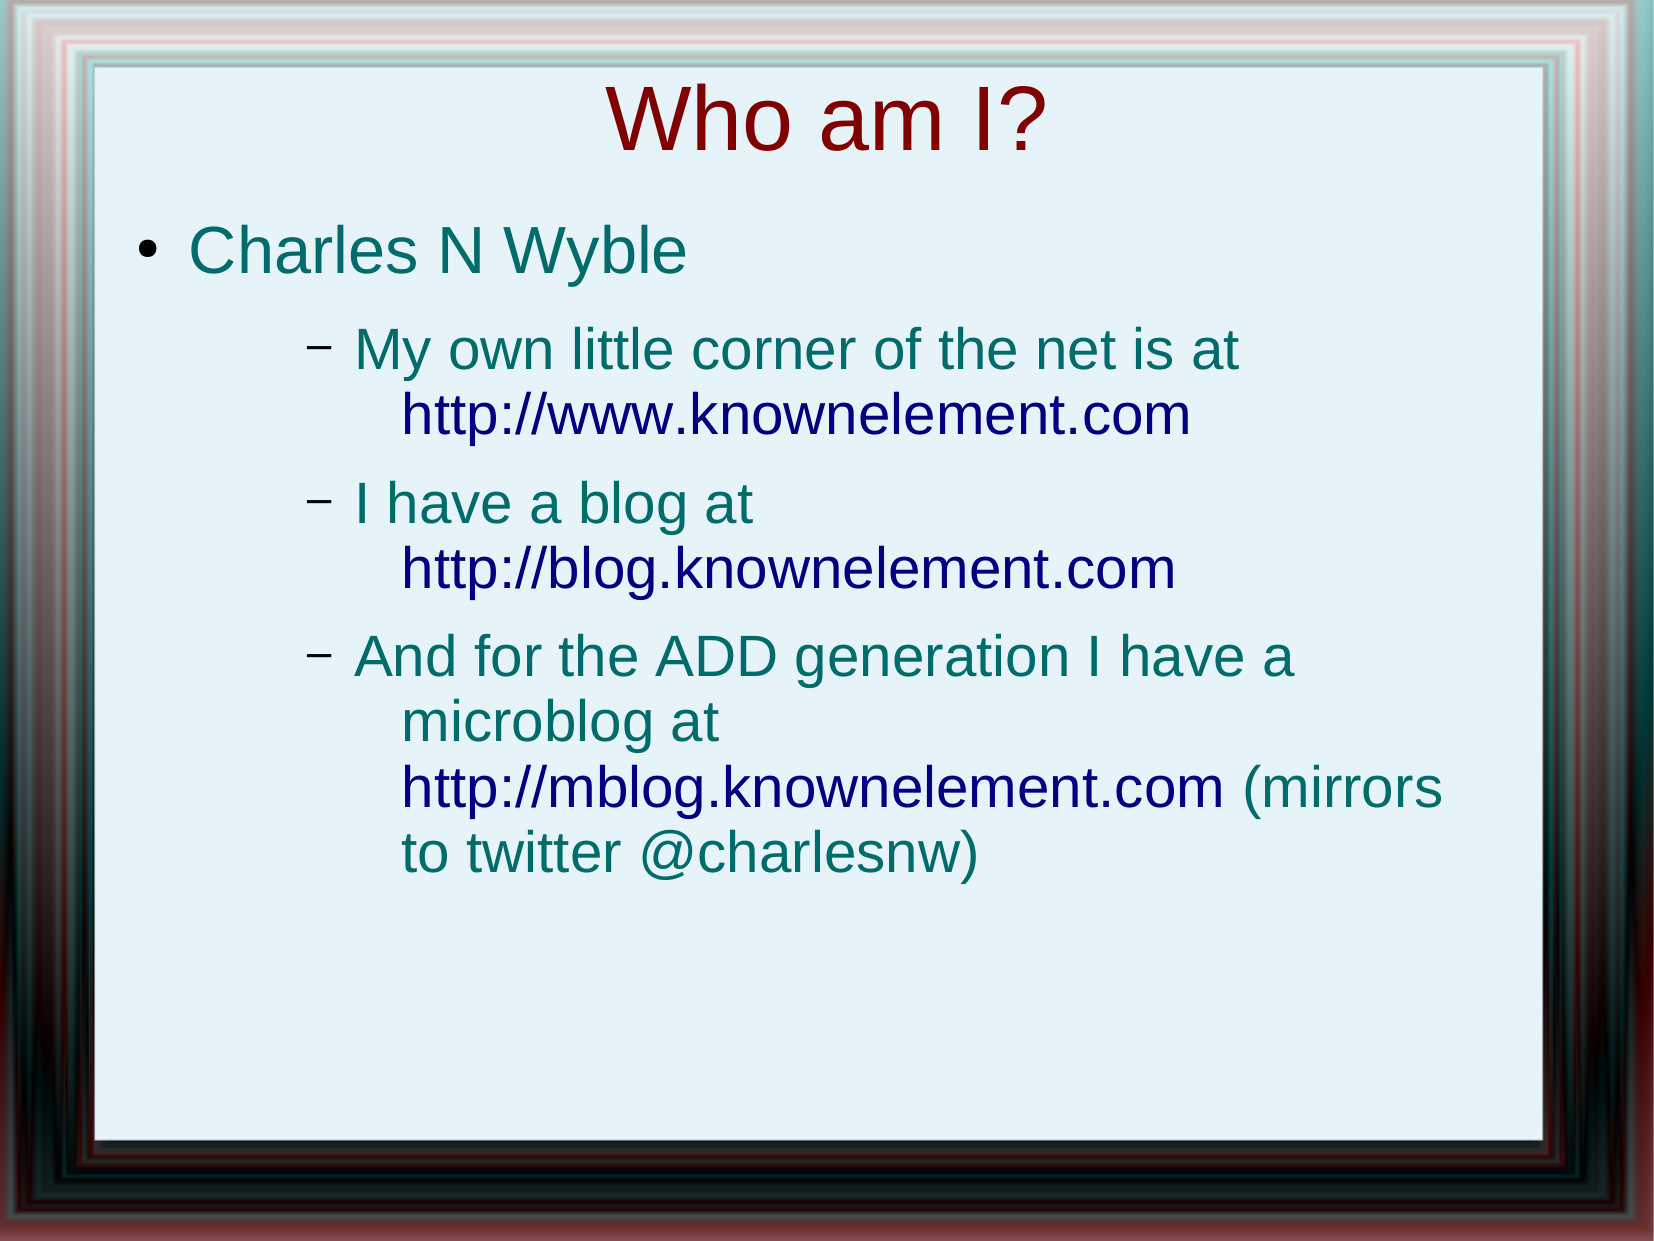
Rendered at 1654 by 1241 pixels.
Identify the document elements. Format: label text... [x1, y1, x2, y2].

picture [0, 0, 1654, 1241]
title Who am I? [118, 67, 1536, 170]
list Charles N Wyble My own little corner of the net is at http://www.knownelement.com I have a blog at http://blog.knownelement.com And for the ADD generation I have a microblog at http://mblog.knownelement.com (mirrors to twitter @charlesnw) [118, 212, 1506, 1017]
